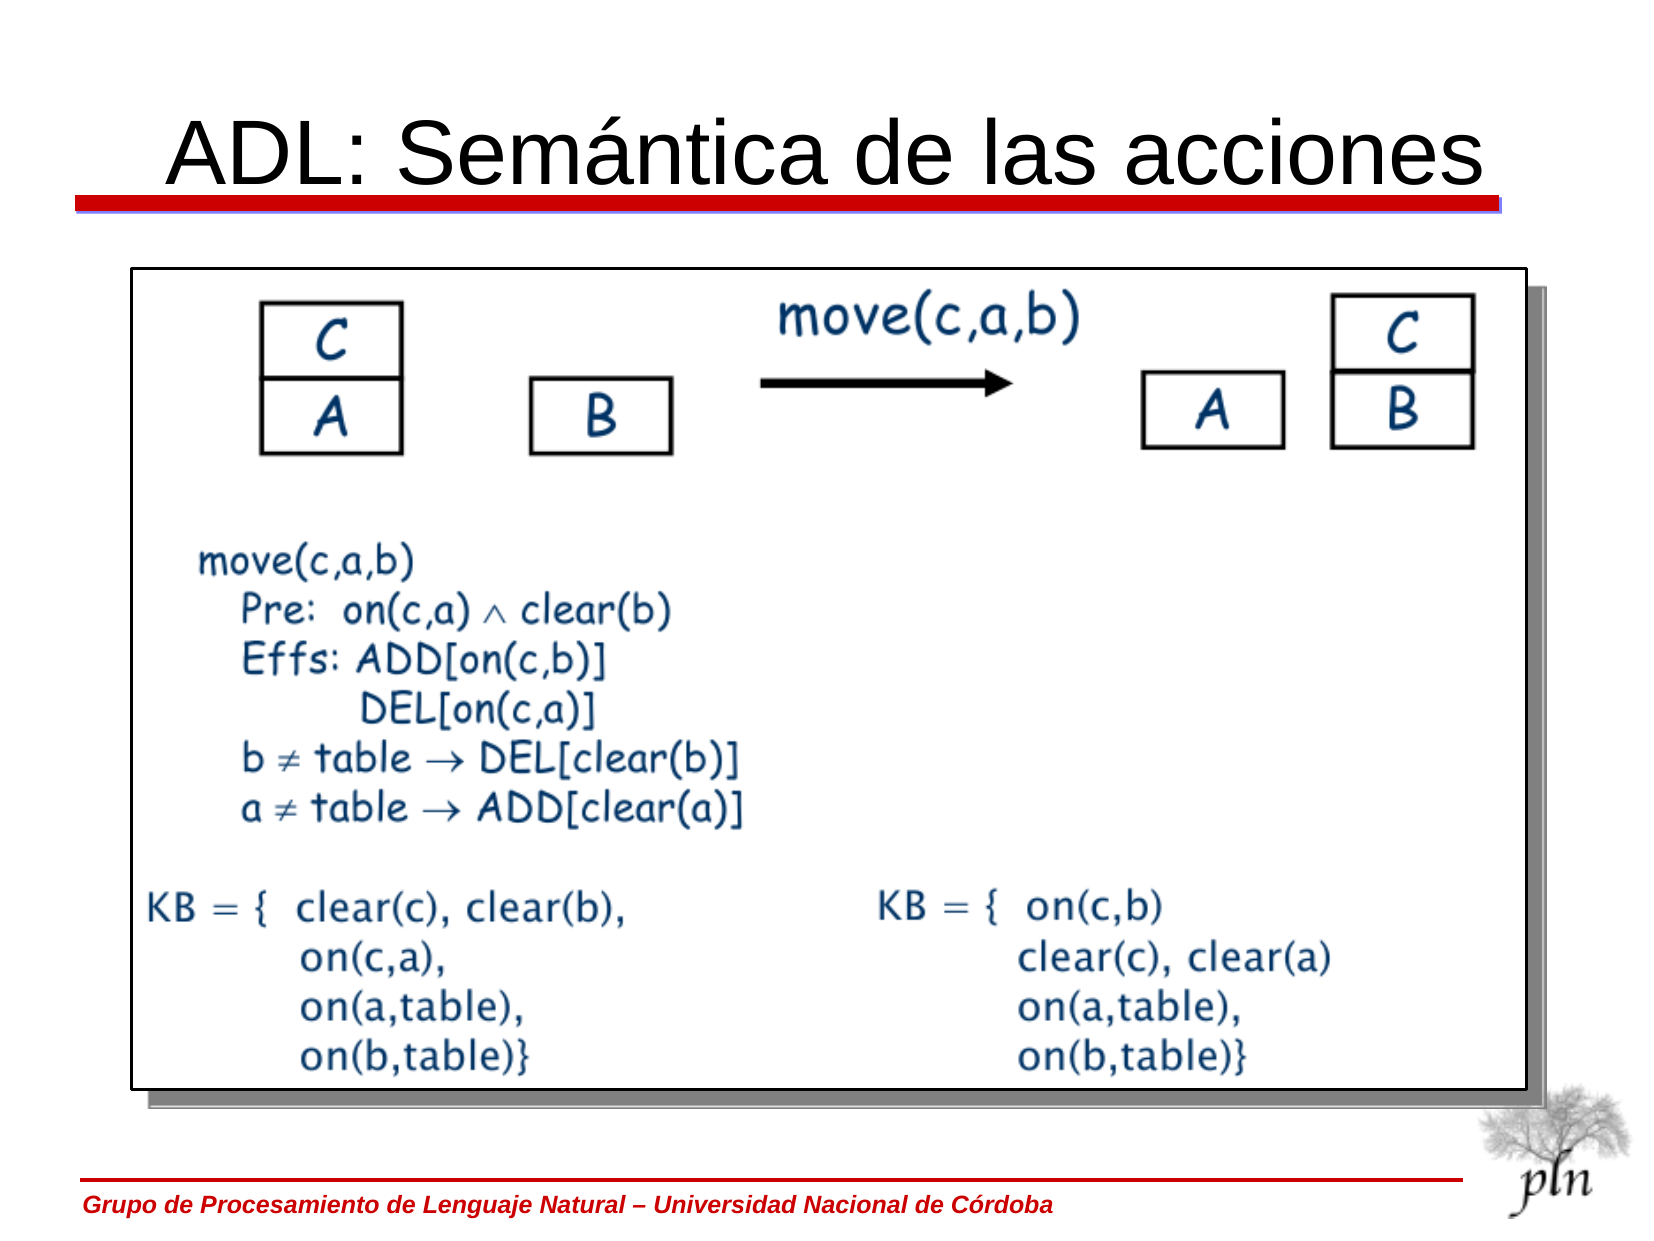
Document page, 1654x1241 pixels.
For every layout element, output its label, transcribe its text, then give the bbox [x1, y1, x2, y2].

title ADL: Semántica de las acciones [82, 56, 1571, 250]
picture [132, 270, 1526, 1088]
picture [1477, 1083, 1635, 1219]
